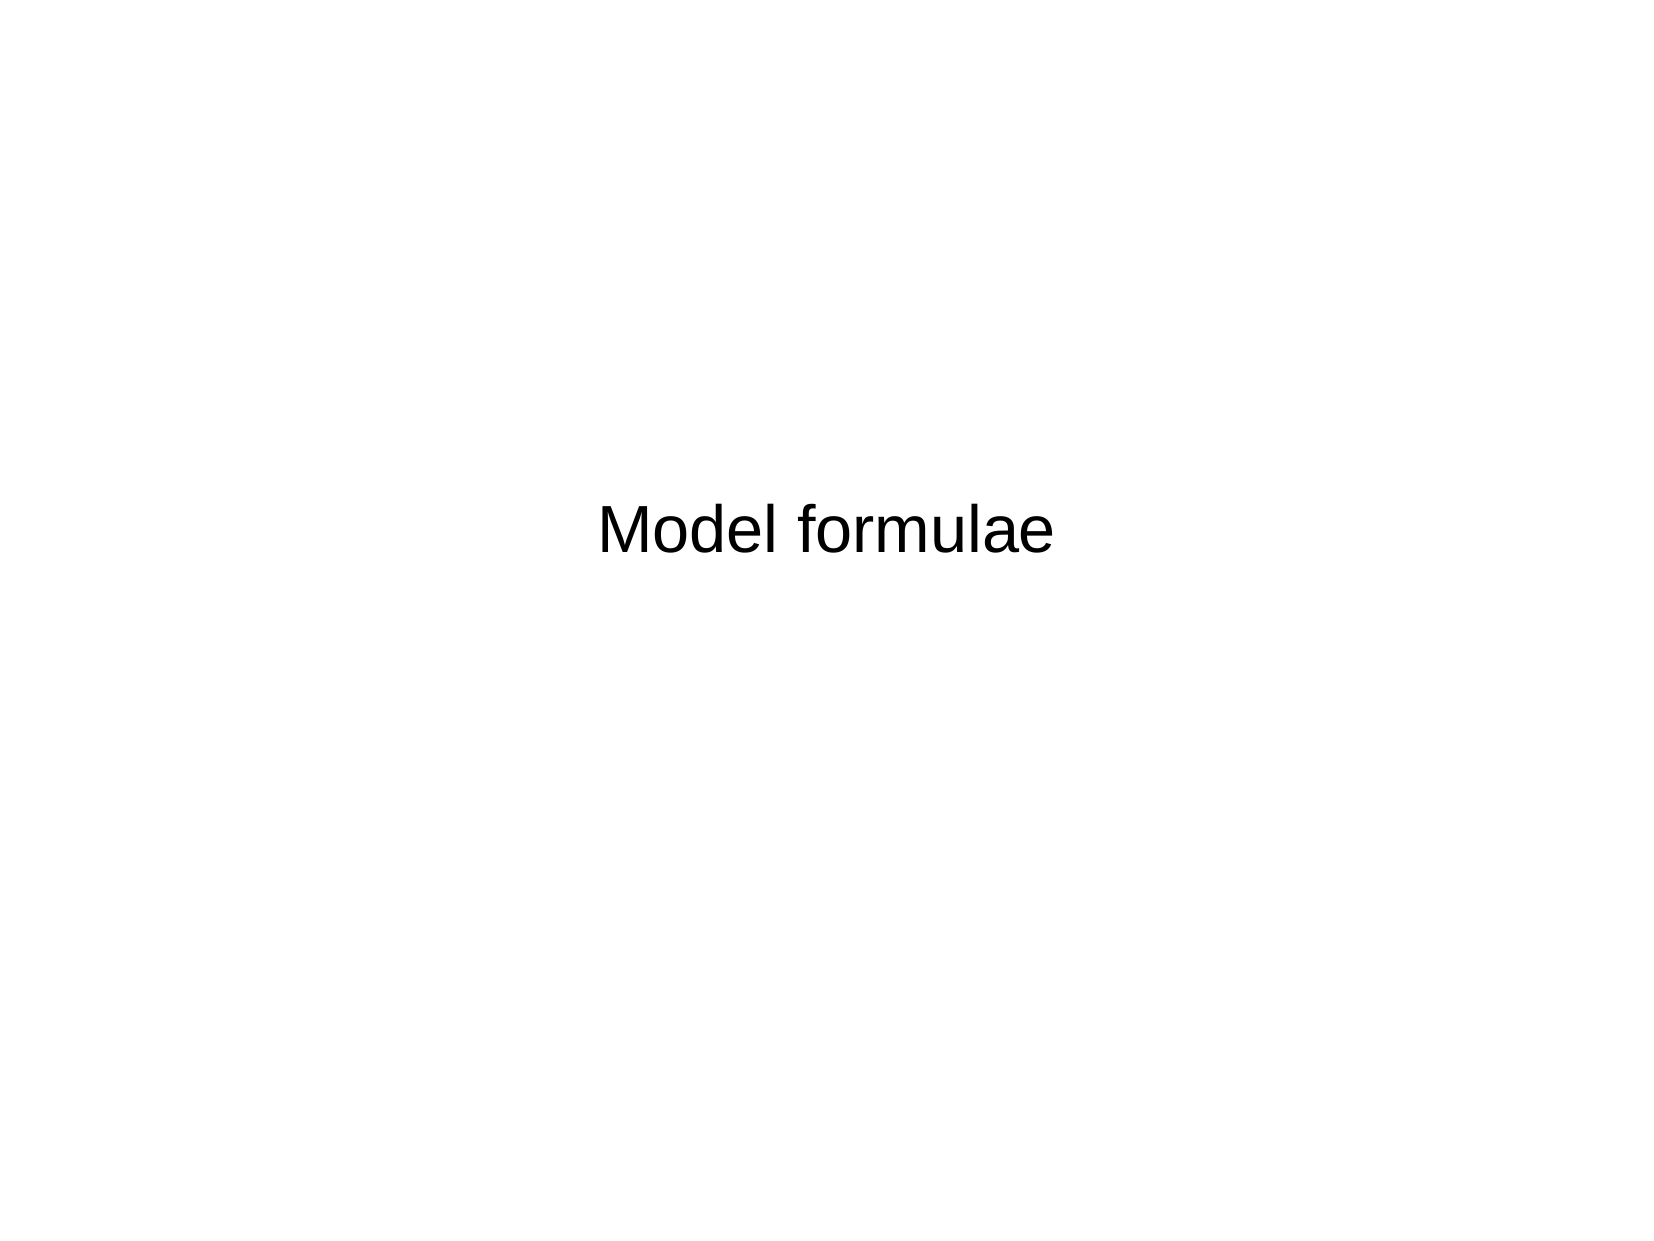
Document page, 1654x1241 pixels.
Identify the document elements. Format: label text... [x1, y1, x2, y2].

subtitle Model formulae [82, 49, 1571, 1010]
